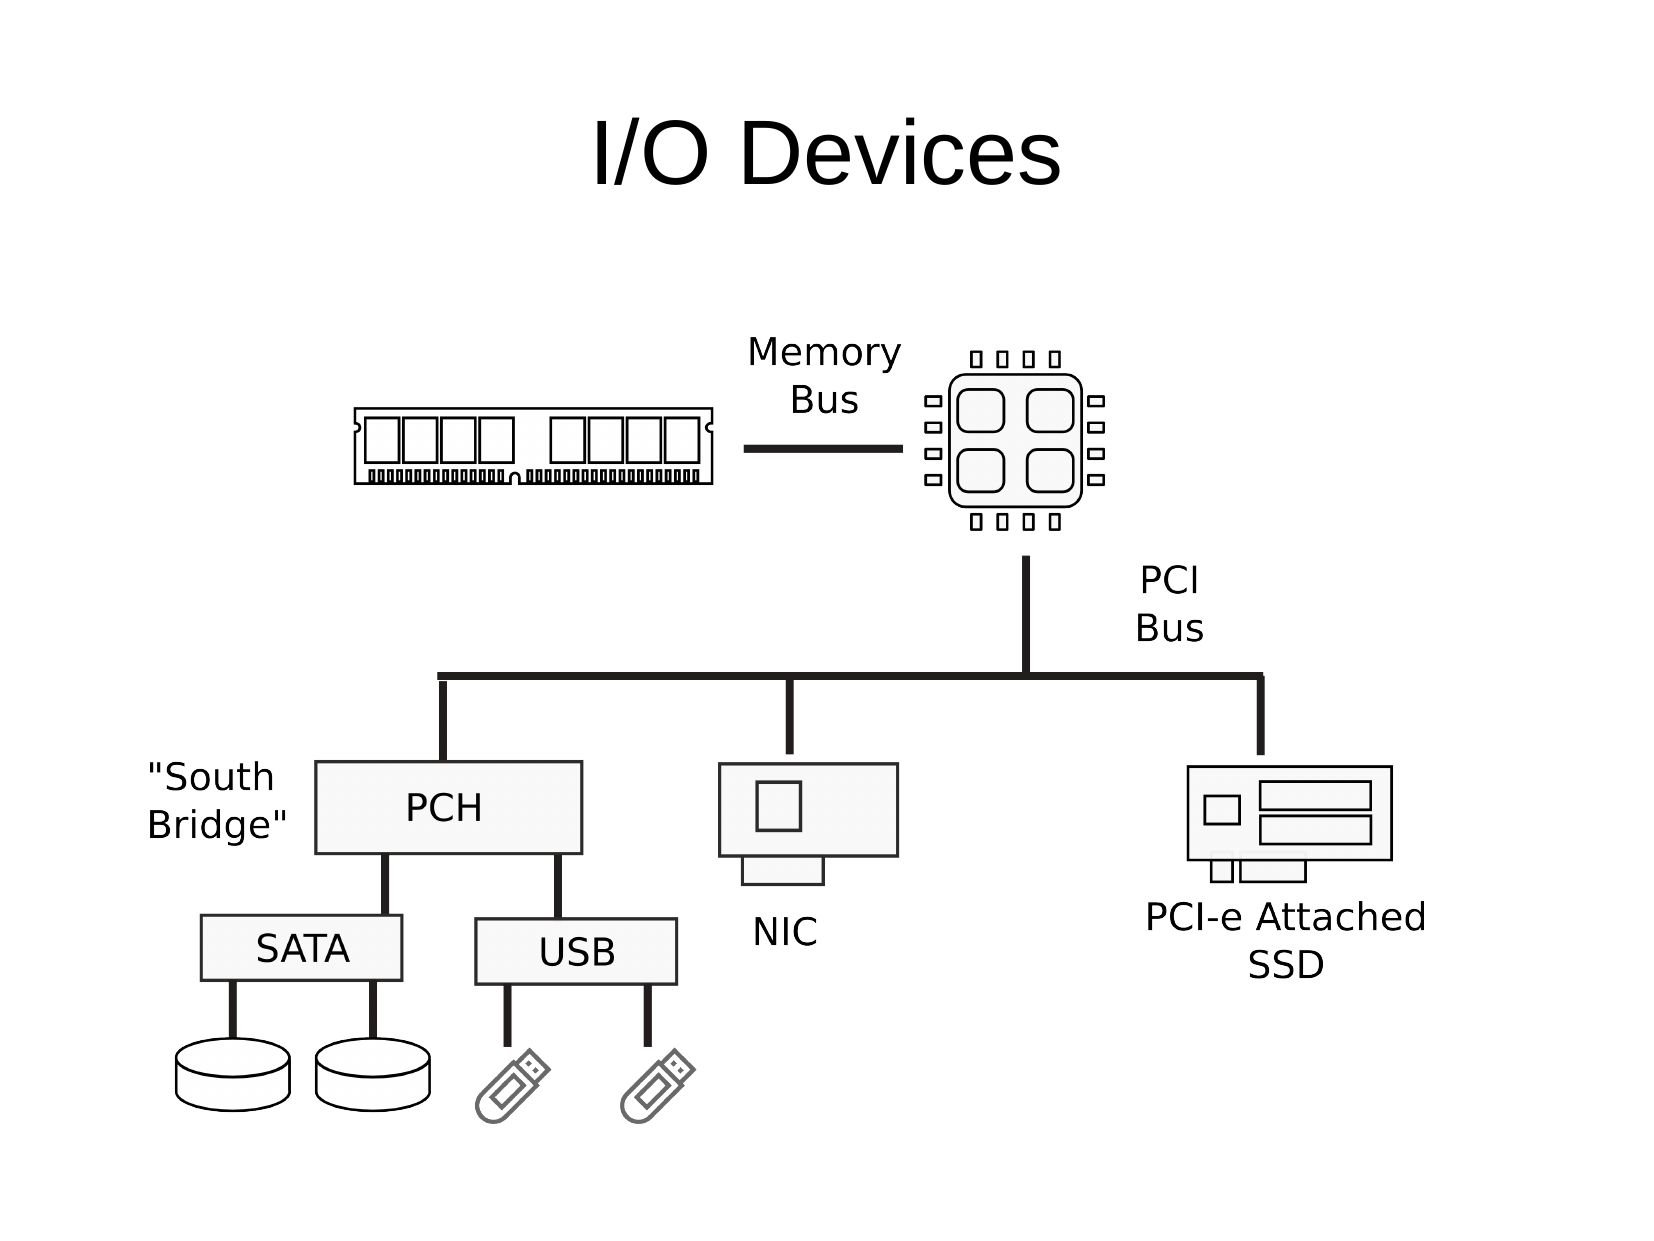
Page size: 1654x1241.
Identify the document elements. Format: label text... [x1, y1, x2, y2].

title I/O Devices [82, 49, 1571, 257]
picture [150, 337, 1424, 1124]
